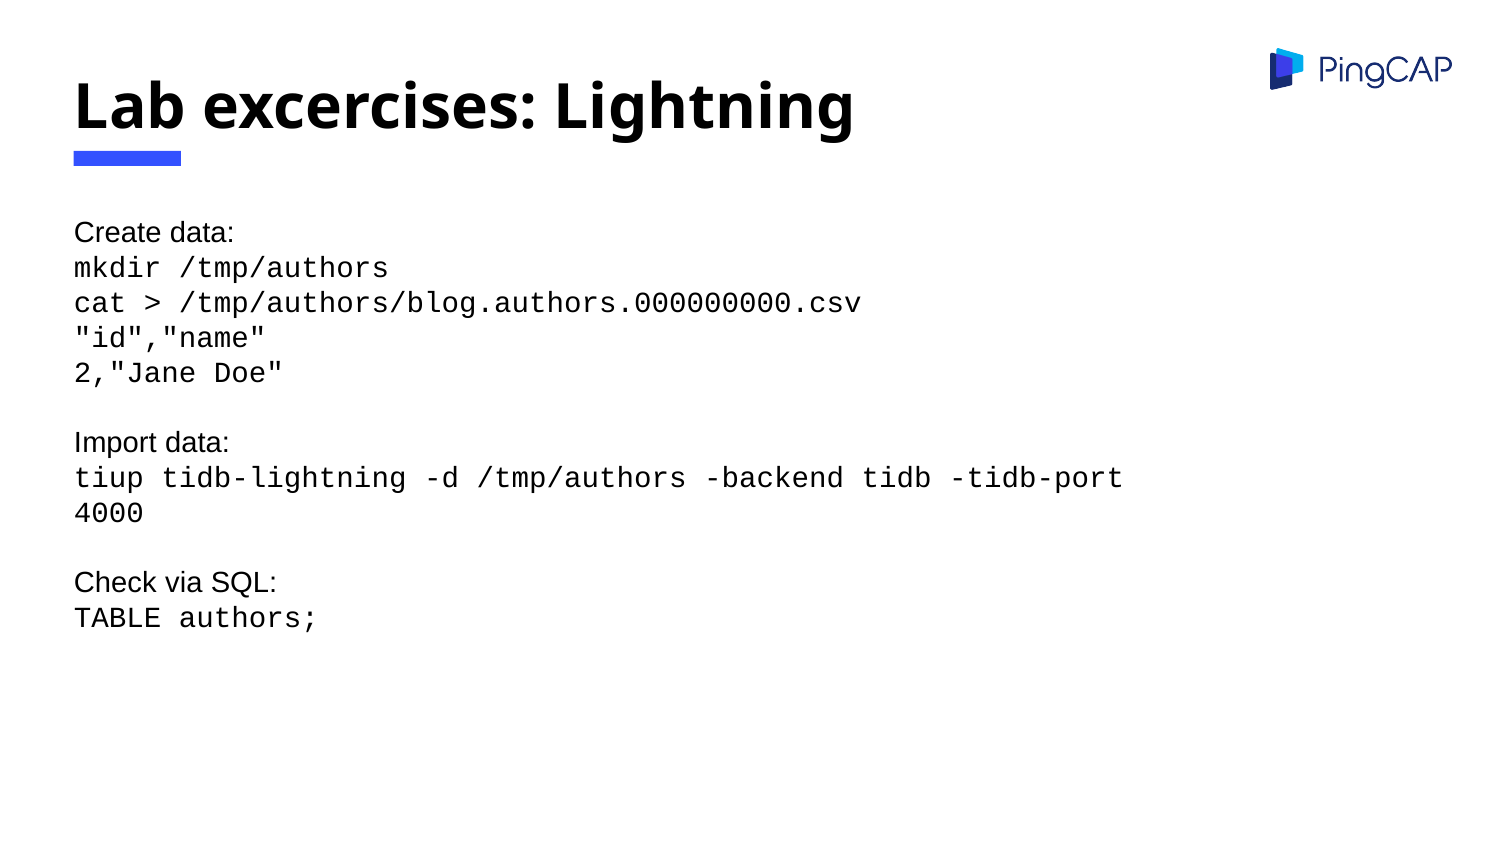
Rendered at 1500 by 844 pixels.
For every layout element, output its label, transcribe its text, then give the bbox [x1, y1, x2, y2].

text_box Lab excercises: Lightning [58, 50, 925, 151]
text_box [73, 150, 181, 166]
picture [1270, 48, 1452, 90]
text_box Create data: mkdir /tmp/authors cat > /tmp/authors/blog.authors.000000000.csv "id","name" 2,"Jane Doe" Import data: tiup tidb-lightning -d /tmp/authors -backend tidb -tidb-port 4000 Check via SQL: TABLE authors; [58, 198, 1226, 775]
